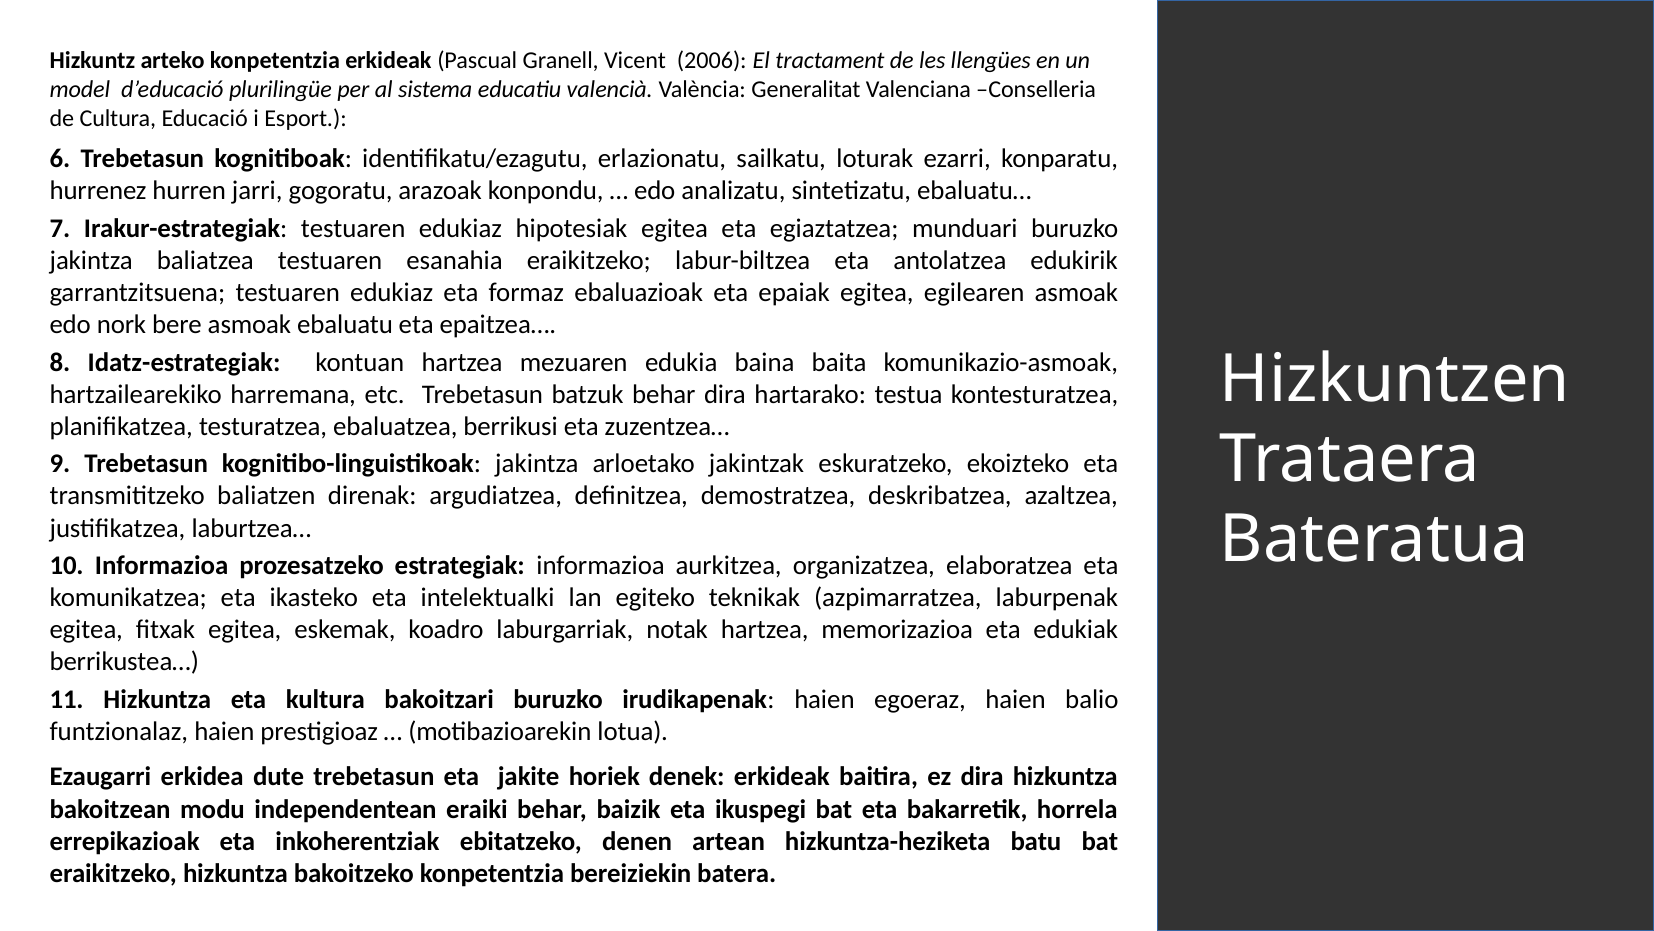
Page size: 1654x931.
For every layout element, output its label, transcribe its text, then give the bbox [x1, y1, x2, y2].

title Hizkuntzen Trataera Bateratua [1204, 47, 1630, 862]
list Hizkuntz arteko konpetentzia erkideak (Pascual Granell, Vicent (2006): El tractament de les llengües en un model d’educació plurilingüe per al sistema educatiu valencià. València: Generalitat Valenciana –Conselleria de Cultura, Educació i Esport.): 6. Trebetasun kognitiboak: identifikatu/ezagutu, erlazionatu, sailkatu, loturak ezarri, konparatu, hurrenez hurren jarri, gogoratu, arazoak konpondu, … edo analizatu, sintetizatu, ebaluatu… 7. Irakur-estrategiak: testuaren edukiaz hipotesiak egitea eta egiaztatzea; munduari buruzko jakintza baliatzea testuaren esanahia eraikitzeko; labur-biltzea eta antolatzea edukirik garrantzitsuena; testuaren edukiaz eta formaz ebaluazioak eta epaiak egitea, egilearen asmoak edo nork bere asmoak ebaluatu eta epaitzea…. 8. Idatz-estrategiak: kontuan hartzea mezuaren edukia baina baita komunikazio-asmoak, hartzailearekiko harremana, etc. Trebetasun batzuk behar dira hartarako: testua kontesturatzea, planifikatzea, testuratzea, ebaluatzea, berrikusi eta zuzentzea… 9. Trebetasun kognitibo-linguistikoak: jakintza arloetako jakintzak eskuratzeko, ekoizteko eta transmititzeko baliatzen direnak: argudiatzea, definitzea, demostratzea, deskribatzea, azaltzea, justifikatzea, laburtzea… 10. Informazioa prozesatzeko estrategiak: informazioa aurkitzea, organizatzea, elaboratzea eta komunikatzea; eta ikasteko eta intelektualki lan egiteko teknikak (azpimarratzea, laburpenak egitea, fitxak egitea, eskemak, koadro laburgarriak, notak hartzea, memorizazioa eta edukiak berrikustea…) 11. Hizkuntza eta kultura bakoitzari buruzko irudikapenak: haien egoeraz, haien balio funtzionalaz, haien prestigioaz … (motibazioarekin lotua). Ezaugarri erkidea dute trebetasun eta jakite horiek denek: erkideak baitira, ez dira hizkuntza bakoitzean modu independentean eraiki behar, baizik eta ikuspegi bat eta bakarretik, horrela errepikazioak eta inkoherentziak ebitatzeko, denen artean hizkuntza-heziketa batu bat eraikitzeko, hizkuntza bakoitzeko konpetentzia bereiziekin batera. [34, 37, 1134, 898]
